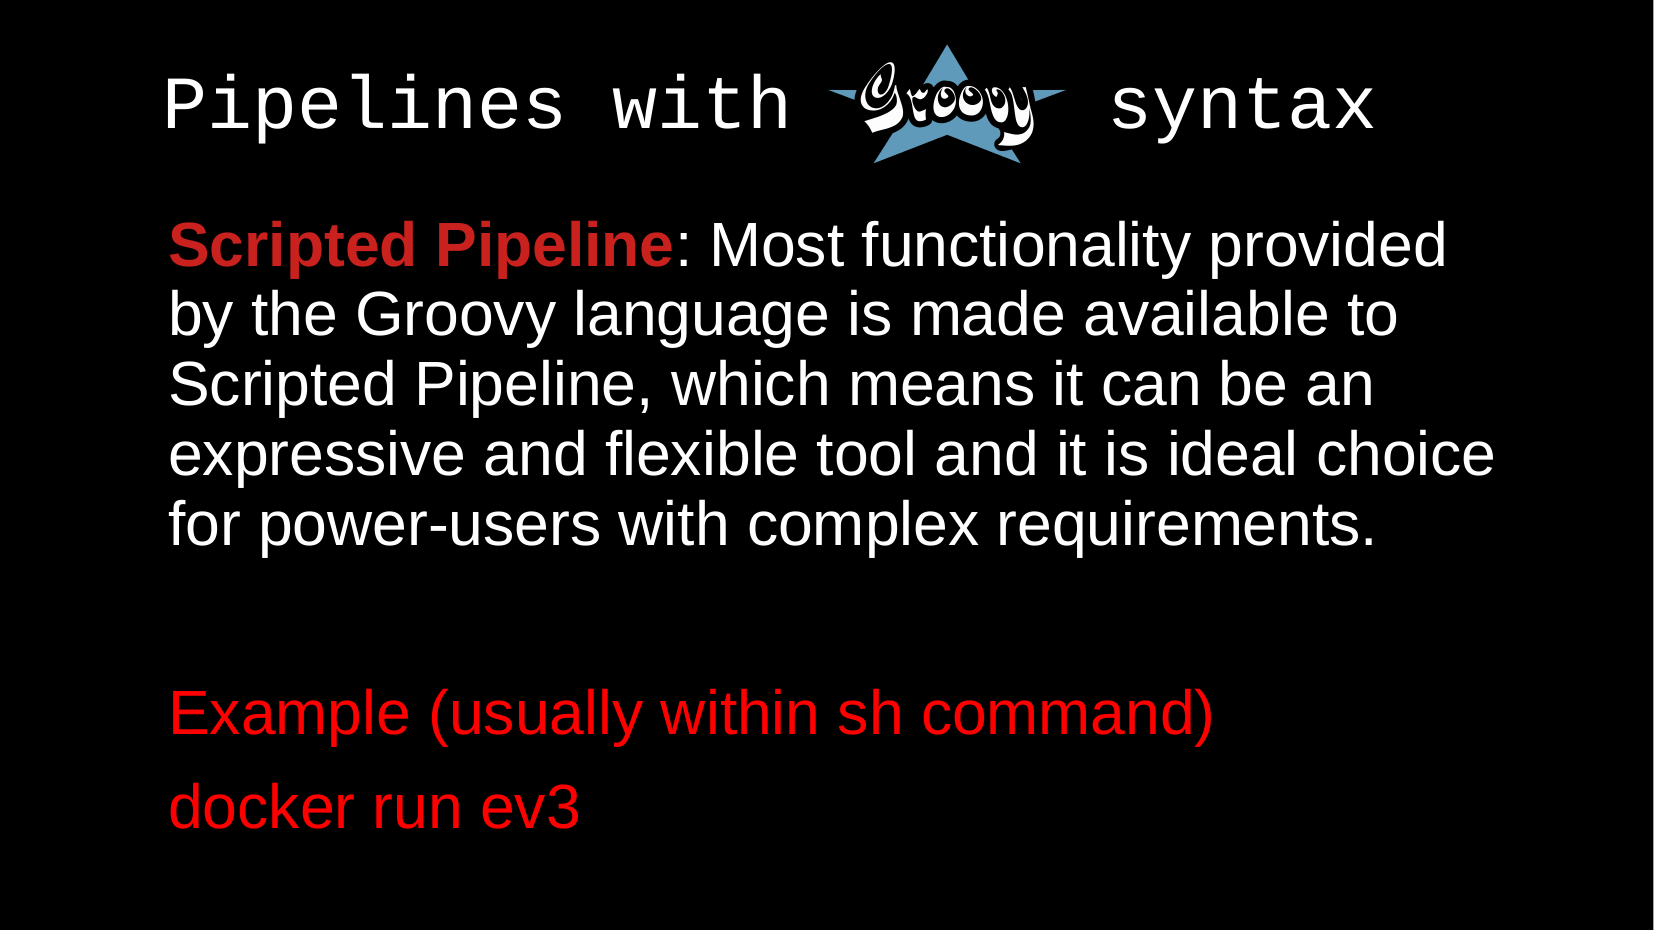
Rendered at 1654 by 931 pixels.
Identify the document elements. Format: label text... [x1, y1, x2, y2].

text_box Scripted Pipeline: Most functionality provided by the Groovy language is made available to Scripted Pipeline, which means it can be an expressive and flexible tool and it is ideal choice for power-users with complex requirements. Example (usually within sh command) docker run ev3 [153, 202, 1536, 850]
picture [809, 35, 1085, 173]
text_box Pipelines with syntax [1085, 59, 1447, 159]
text_box Pipelines with syntax [147, 59, 809, 159]
